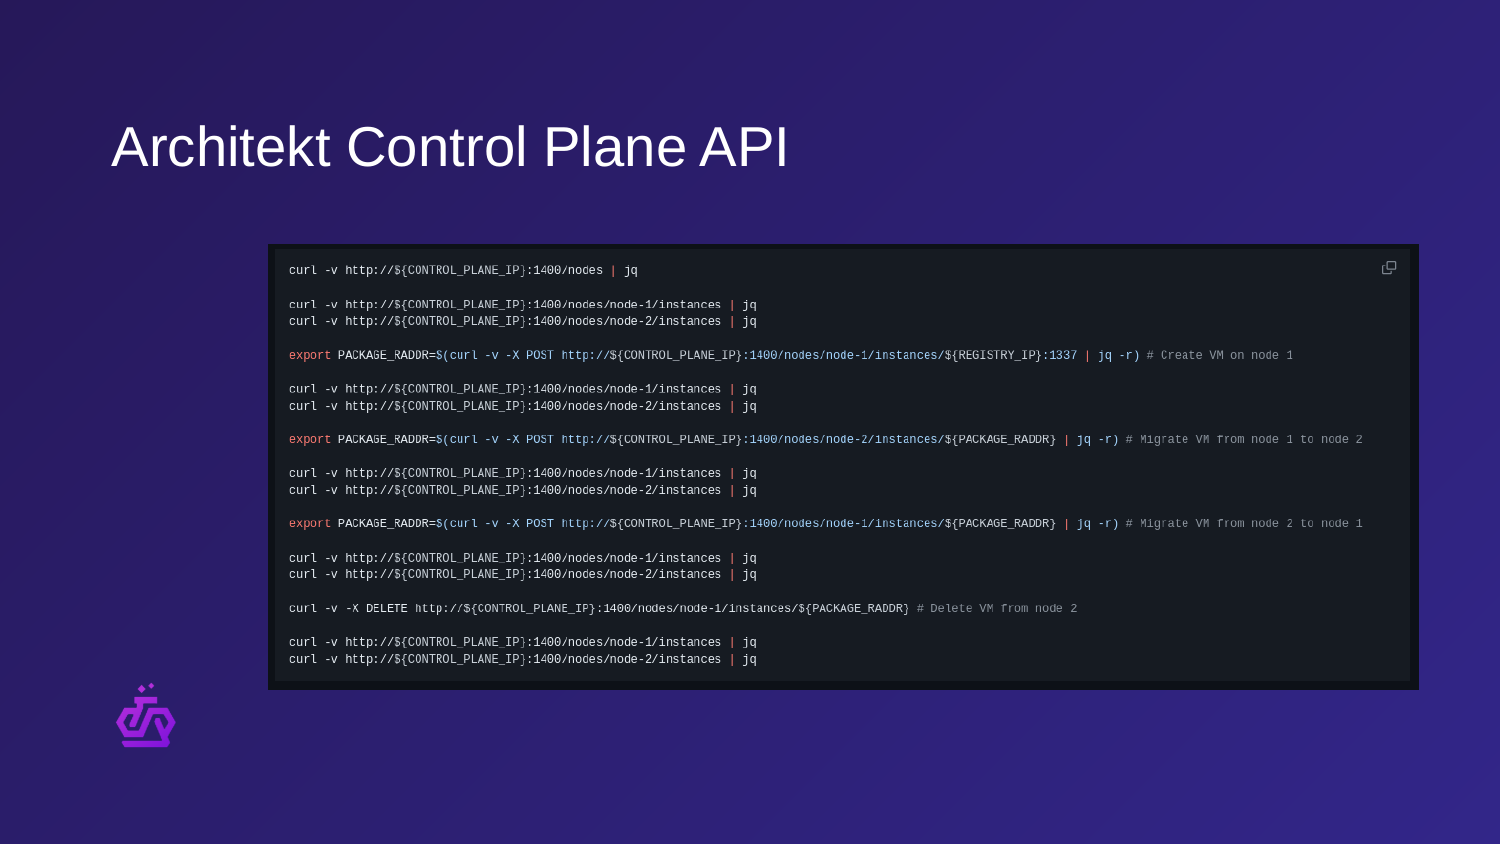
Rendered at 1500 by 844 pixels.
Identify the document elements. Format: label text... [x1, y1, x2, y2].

text_box Architekt Control Plane API [96, 77, 1419, 210]
picture [268, 244, 1419, 690]
picture [96, 661, 188, 773]
